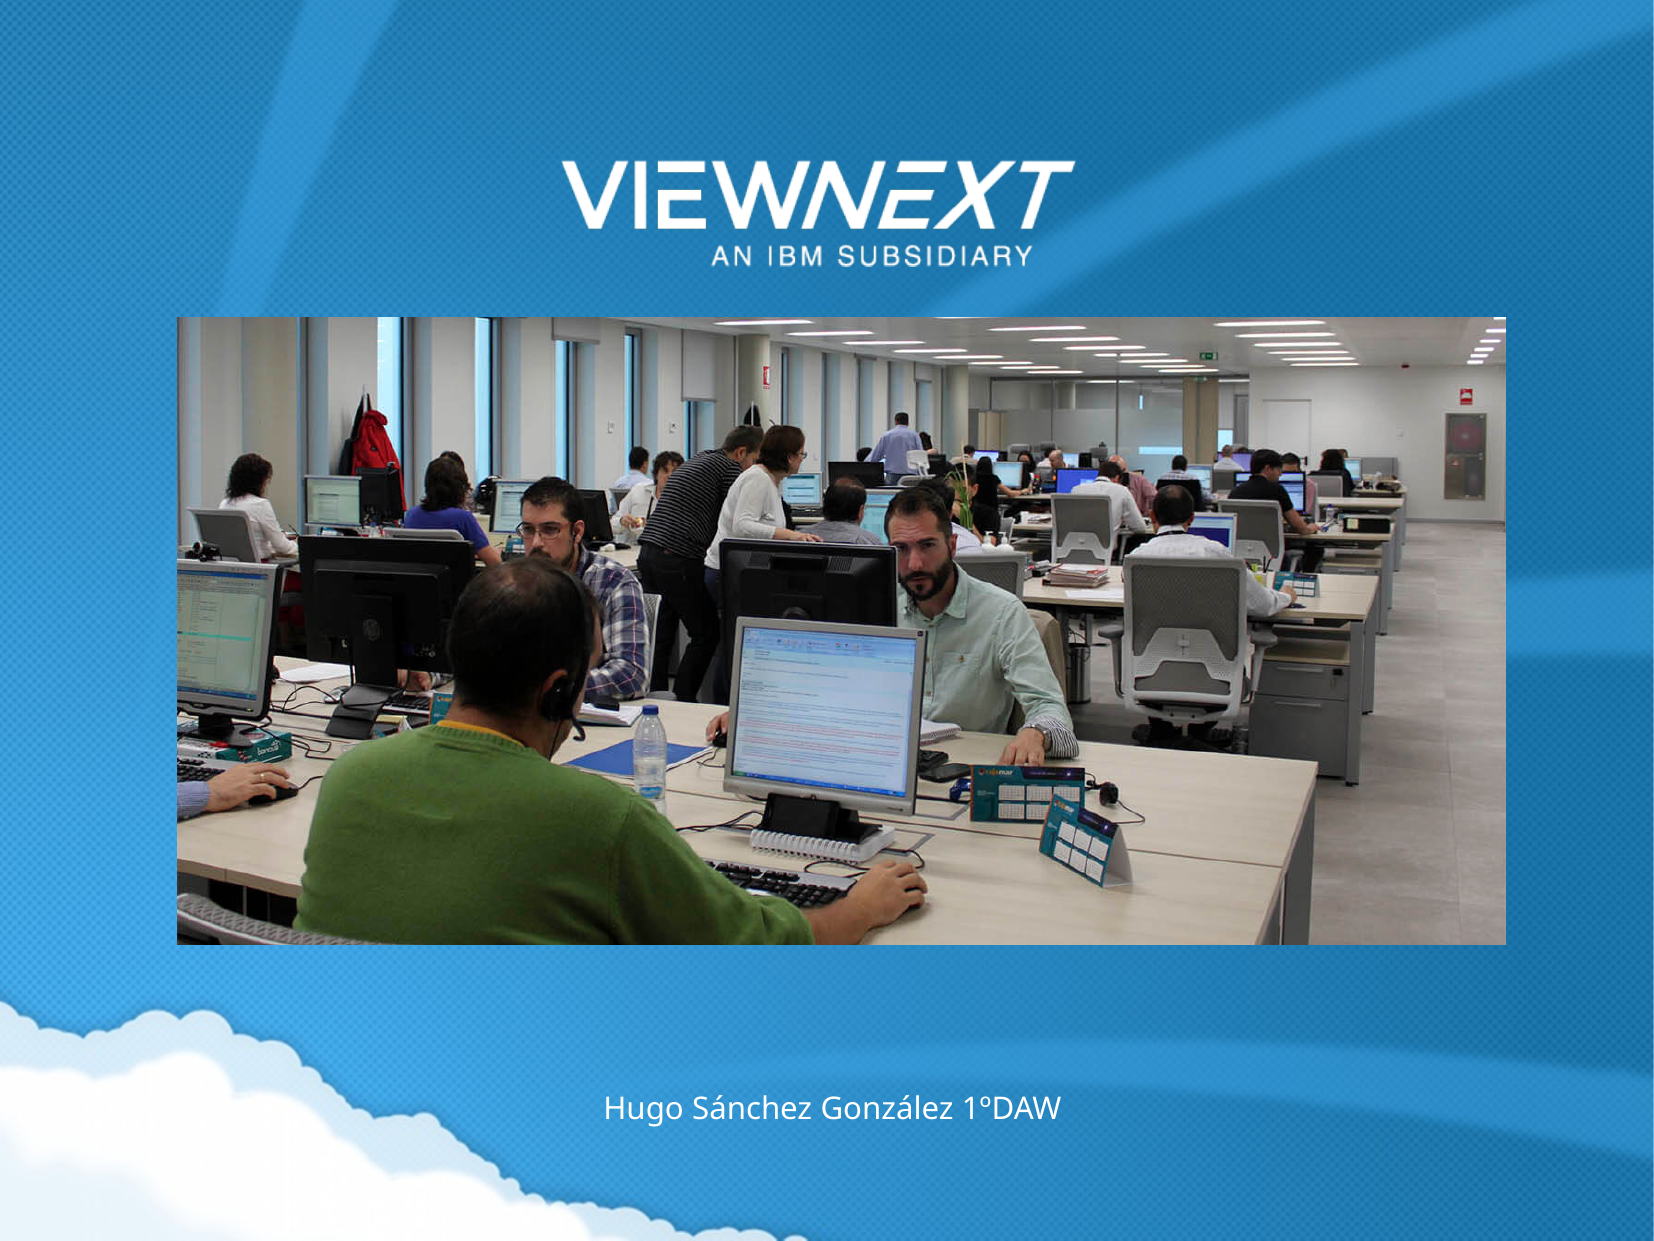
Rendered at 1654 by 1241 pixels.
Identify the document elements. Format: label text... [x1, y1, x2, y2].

title Hugo Sánchez González 1ºDAW [88, 1003, 1577, 1212]
picture [0, 0, 1654, 1241]
